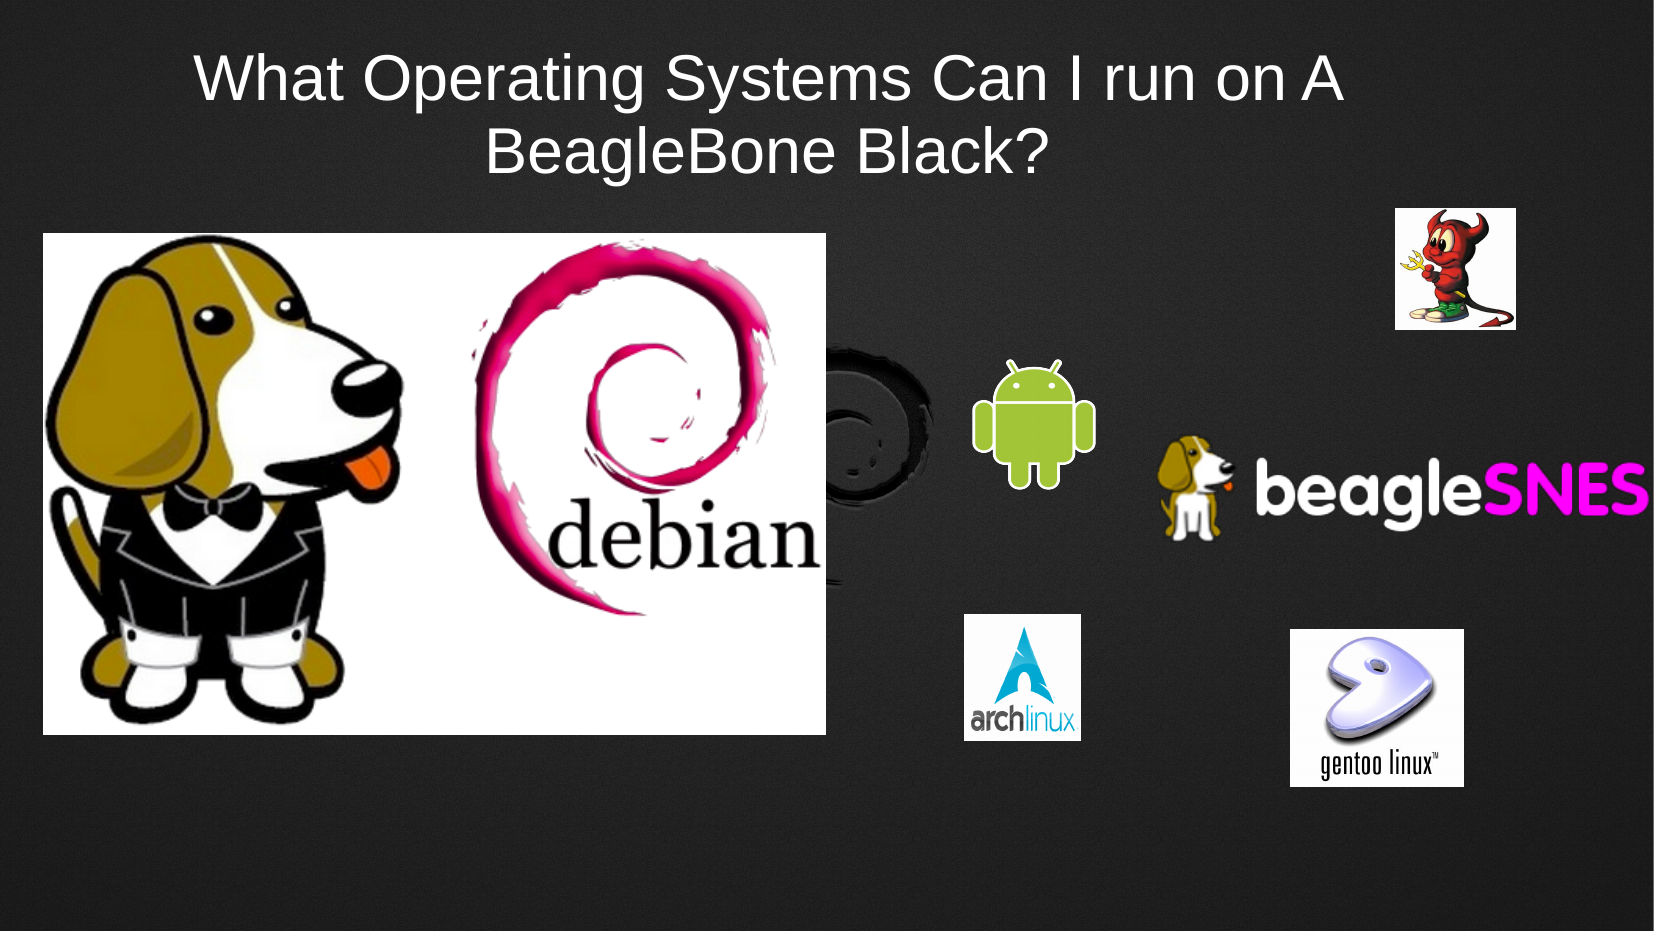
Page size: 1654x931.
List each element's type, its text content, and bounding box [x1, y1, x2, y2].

title What Operating Systems Can I run on A BeagleBone Black? [59, 37, 1477, 193]
picture [0, 0, 1654, 931]
